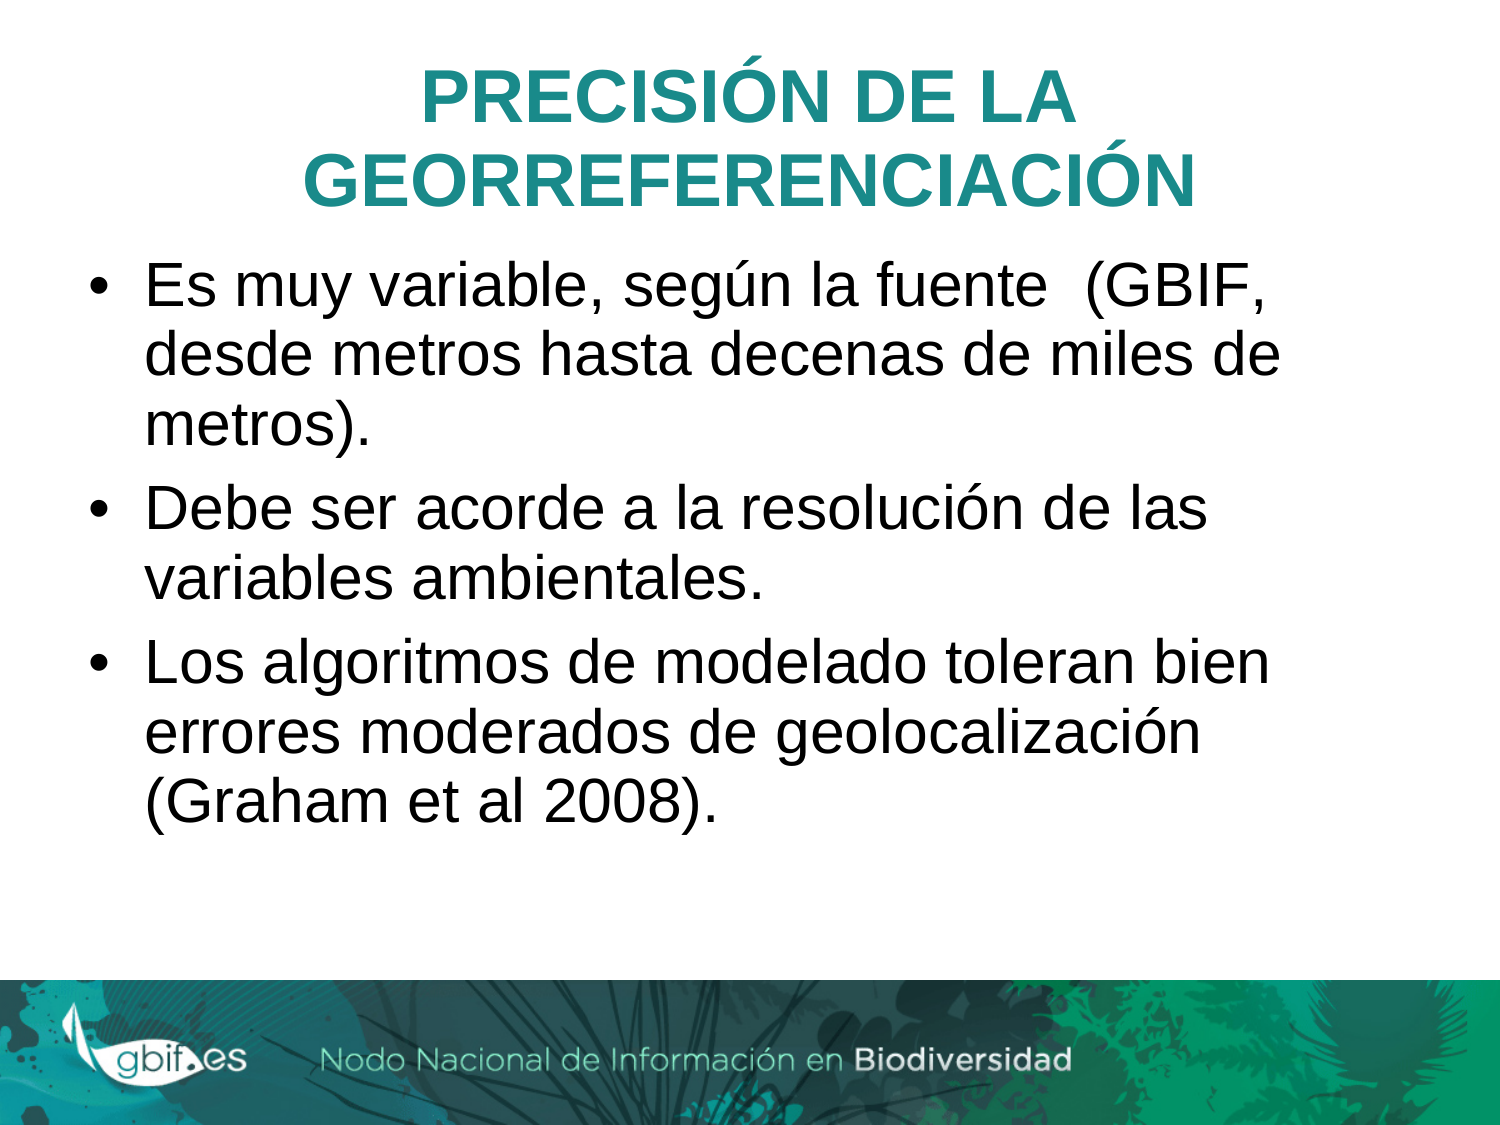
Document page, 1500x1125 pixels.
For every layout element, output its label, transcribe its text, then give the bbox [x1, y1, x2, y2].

title PRECISIÓN DE LA GEORREFERENCIACIÓN [112, 46, 1388, 231]
picture [0, 980, 1500, 1125]
list Es muy variable, según la fuente (GBIF, desde metros hasta decenas de miles de metros). Debe ser acorde a la resolución de las variables ambientales. Los algoritmos de modelado toleran bien errores moderados de geolocalización (Graham et al 2008). [73, 241, 1388, 955]
